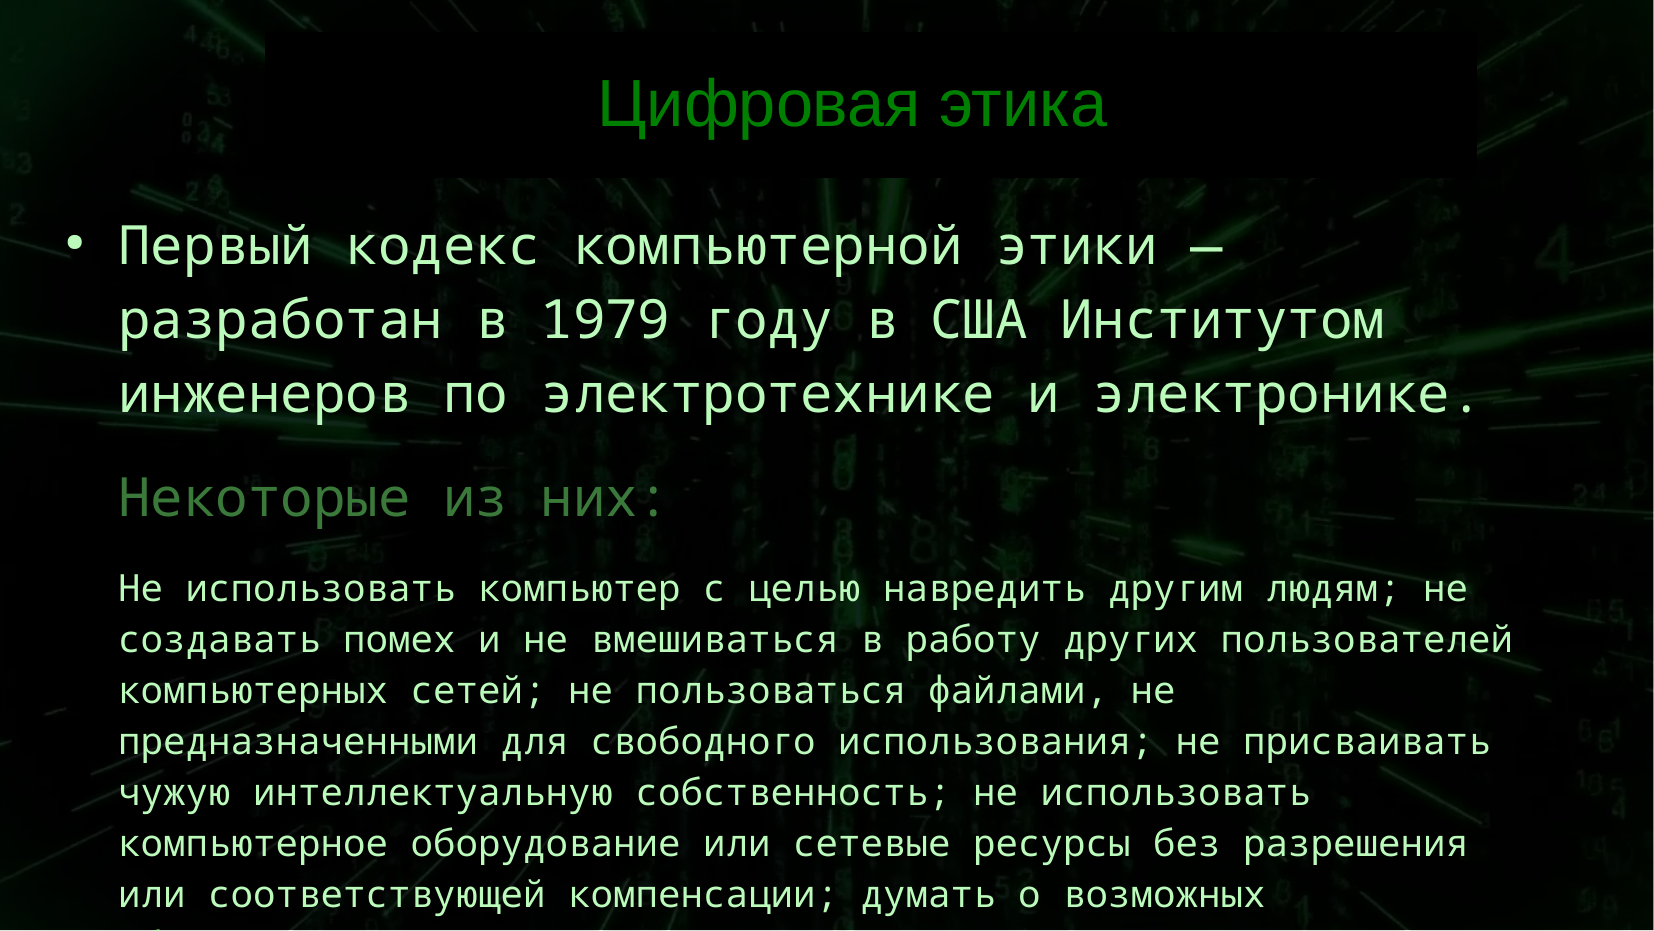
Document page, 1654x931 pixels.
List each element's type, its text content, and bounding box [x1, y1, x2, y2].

picture [0, 0, 1654, 931]
text_box Цифровая этика [582, 59, 1123, 149]
list Первый кодекс компьютерной этики — разработан в 1979 году в США Институтом инженеров по электротехнике и электронике. Некоторые из них: Не использовать компьютер с целью навредить другим людям; не создавать помех и не вмешиваться в работу других пользователей компьютерных сетей; не пользоваться файлами, не предназначенными для свободного использования; не присваивать чужую интеллектуальную собственность; не использовать компьютерное оборудование или сетевые ресурсы без разрешения или соответствующей компенсации; думать о возможных общественных последствиях программ, которые Вы пишете, или систем, которые Вы разрабатываете. [47, 206, 1536, 931]
